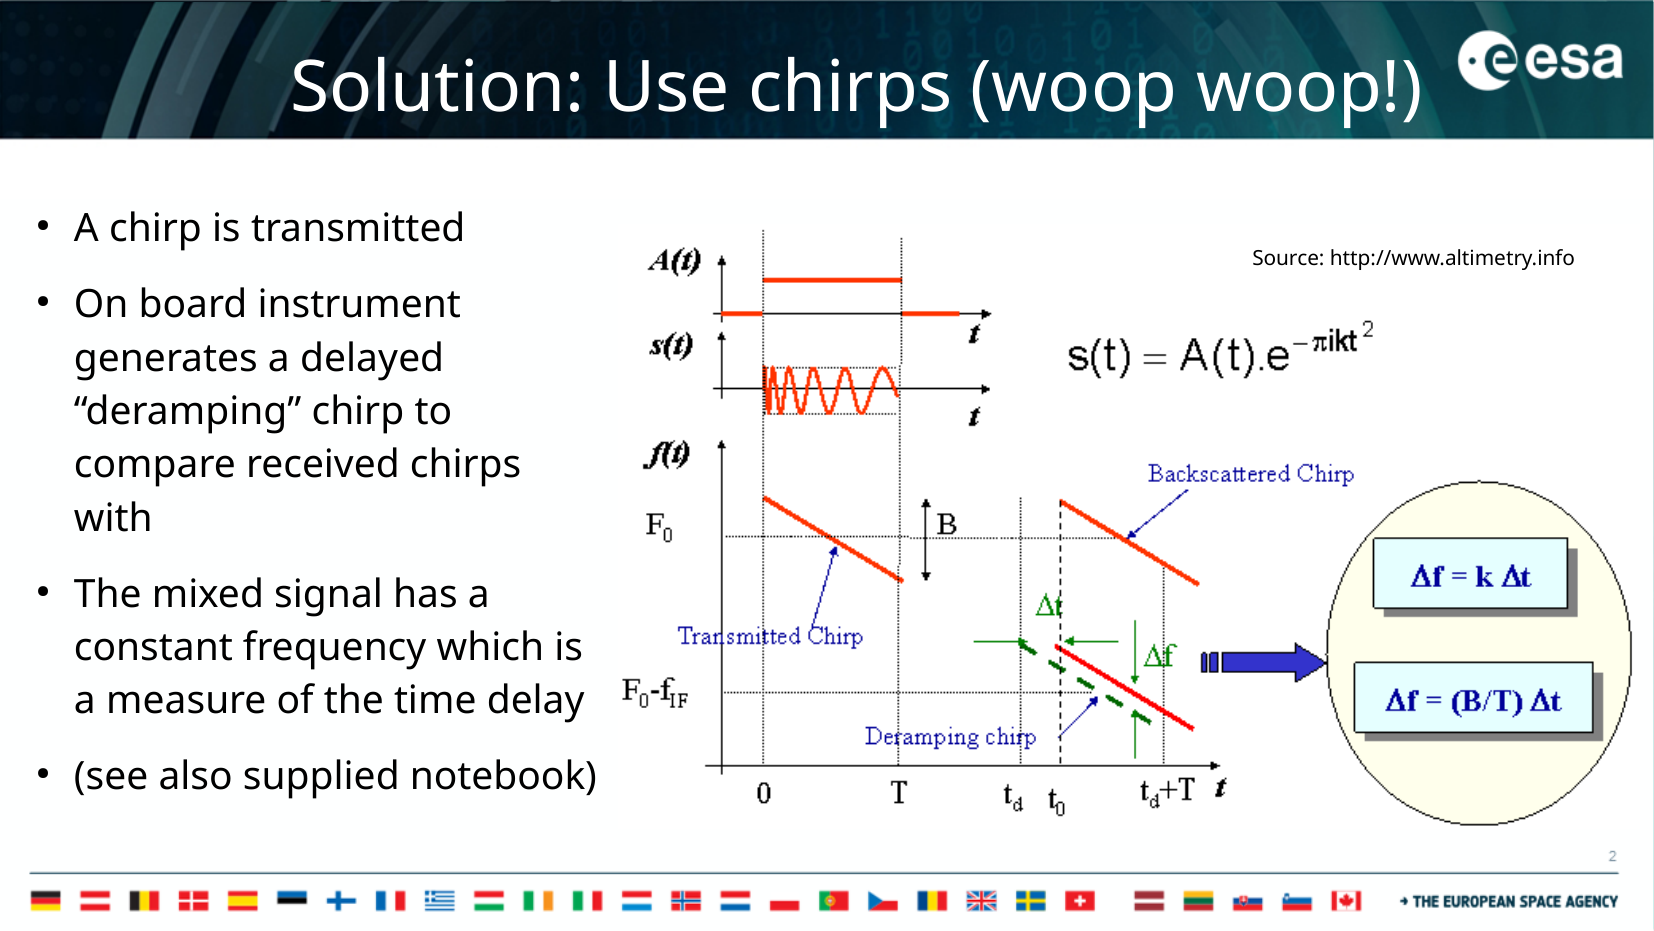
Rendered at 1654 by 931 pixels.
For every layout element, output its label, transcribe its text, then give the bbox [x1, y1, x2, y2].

list A chirp is transmitted On board instrument generates a delayed “deramping” chirp to compare received chirps with The mixed signal has a constant frequency which is a measure of the time delay (see also supplied notebook) [23, 199, 601, 826]
title Solution: Use chirps (woop woop!) [183, 19, 1530, 148]
picture [0, 0, 1654, 931]
text_box Source: http://www.altimetry.info [1237, 236, 1635, 308]
